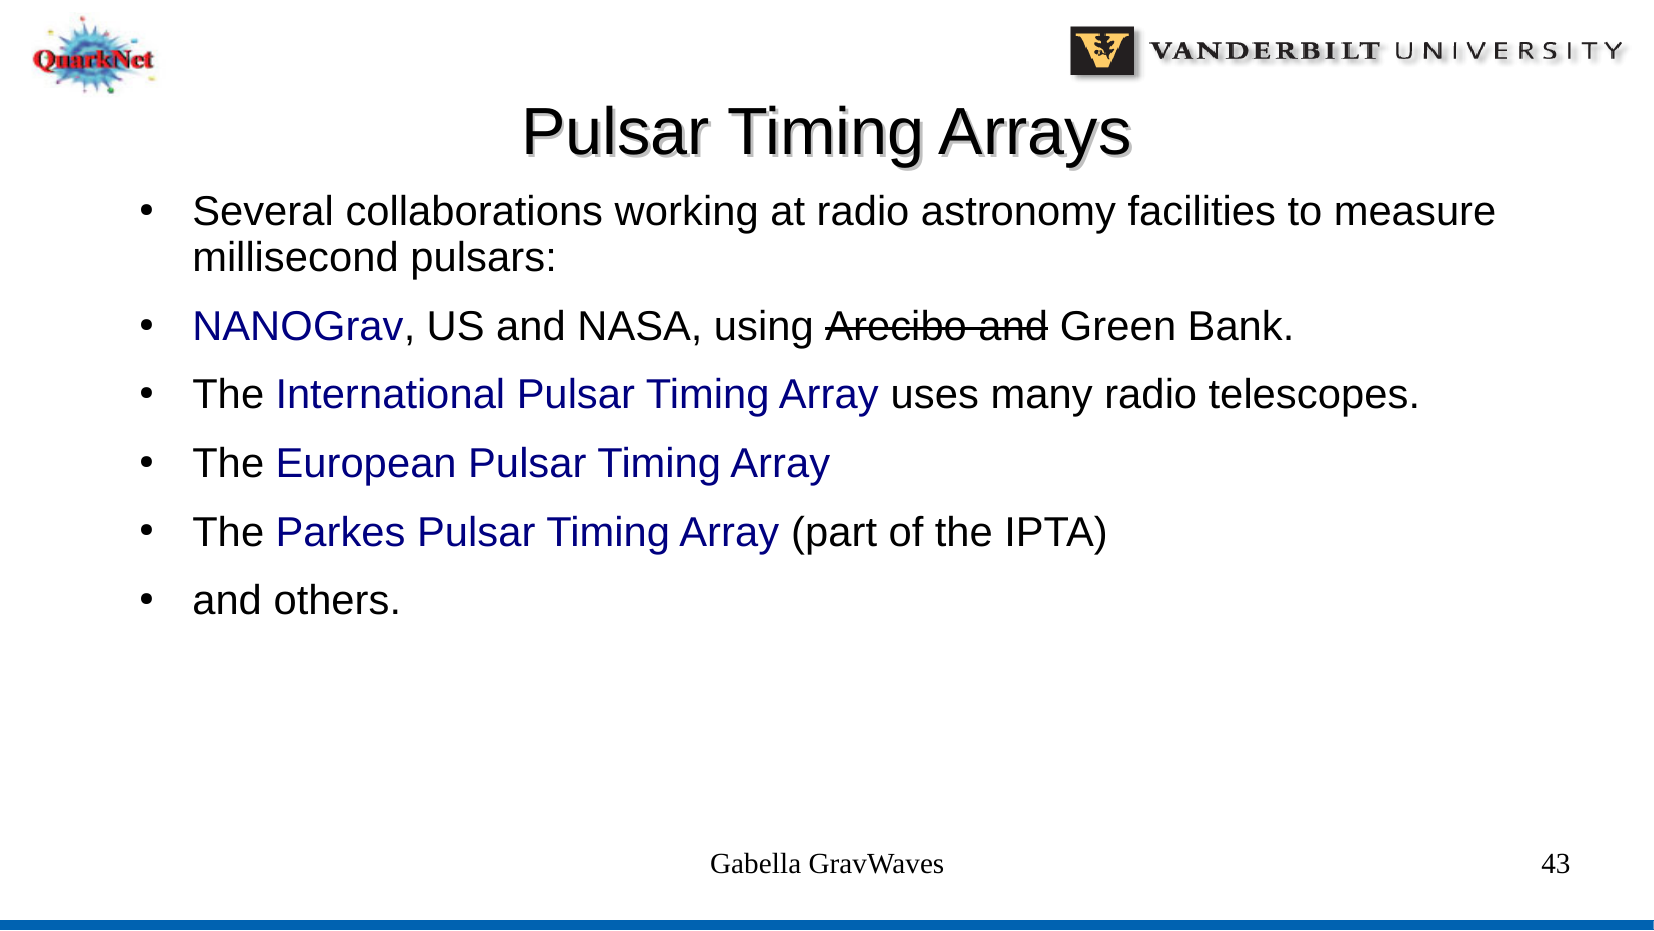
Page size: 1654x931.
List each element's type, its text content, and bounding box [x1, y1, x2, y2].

picture [19, 12, 166, 102]
list Several collaborations working at radio astronomy facilities to measure millisecond pulsars: NANOGrav, US and NASA, using Arecibo and Green Bank. The International Pulsar Timing Array uses many radio telescopes. The European Pulsar Timing Array The Parkes Pulsar Timing Array (part of the IPTA) and others. [121, 187, 1534, 624]
title Pulsar Timing Arrays [82, 93, 1571, 169]
picture [1067, 23, 1638, 86]
